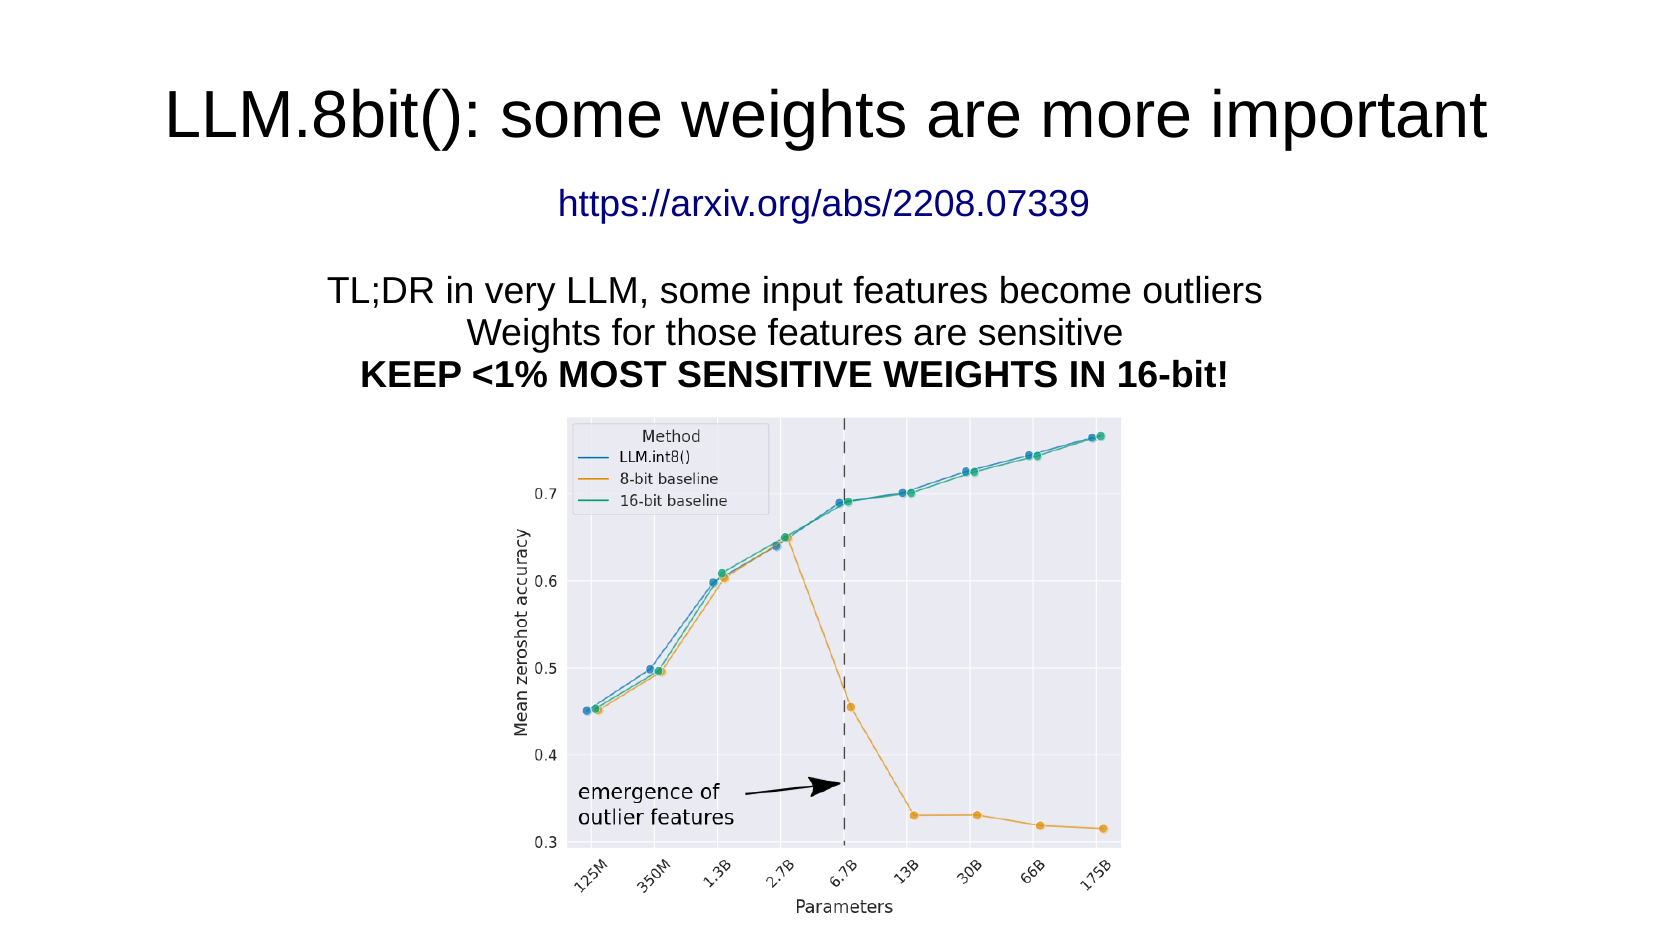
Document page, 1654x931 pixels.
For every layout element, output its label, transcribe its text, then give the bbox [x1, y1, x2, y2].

text_box https://arxiv.org/abs/2208.07339 [513, 174, 1135, 232]
text_box TL;DR in very LLM, some input features become outliers Weights for those features are sensitive KEEP <1% MOST SENSITIVE WEIGHTS IN 16-bit! [264, 261, 1326, 445]
picture [504, 408, 1141, 931]
title LLM.8bit(): some weights are more important [82, 37, 1571, 193]
